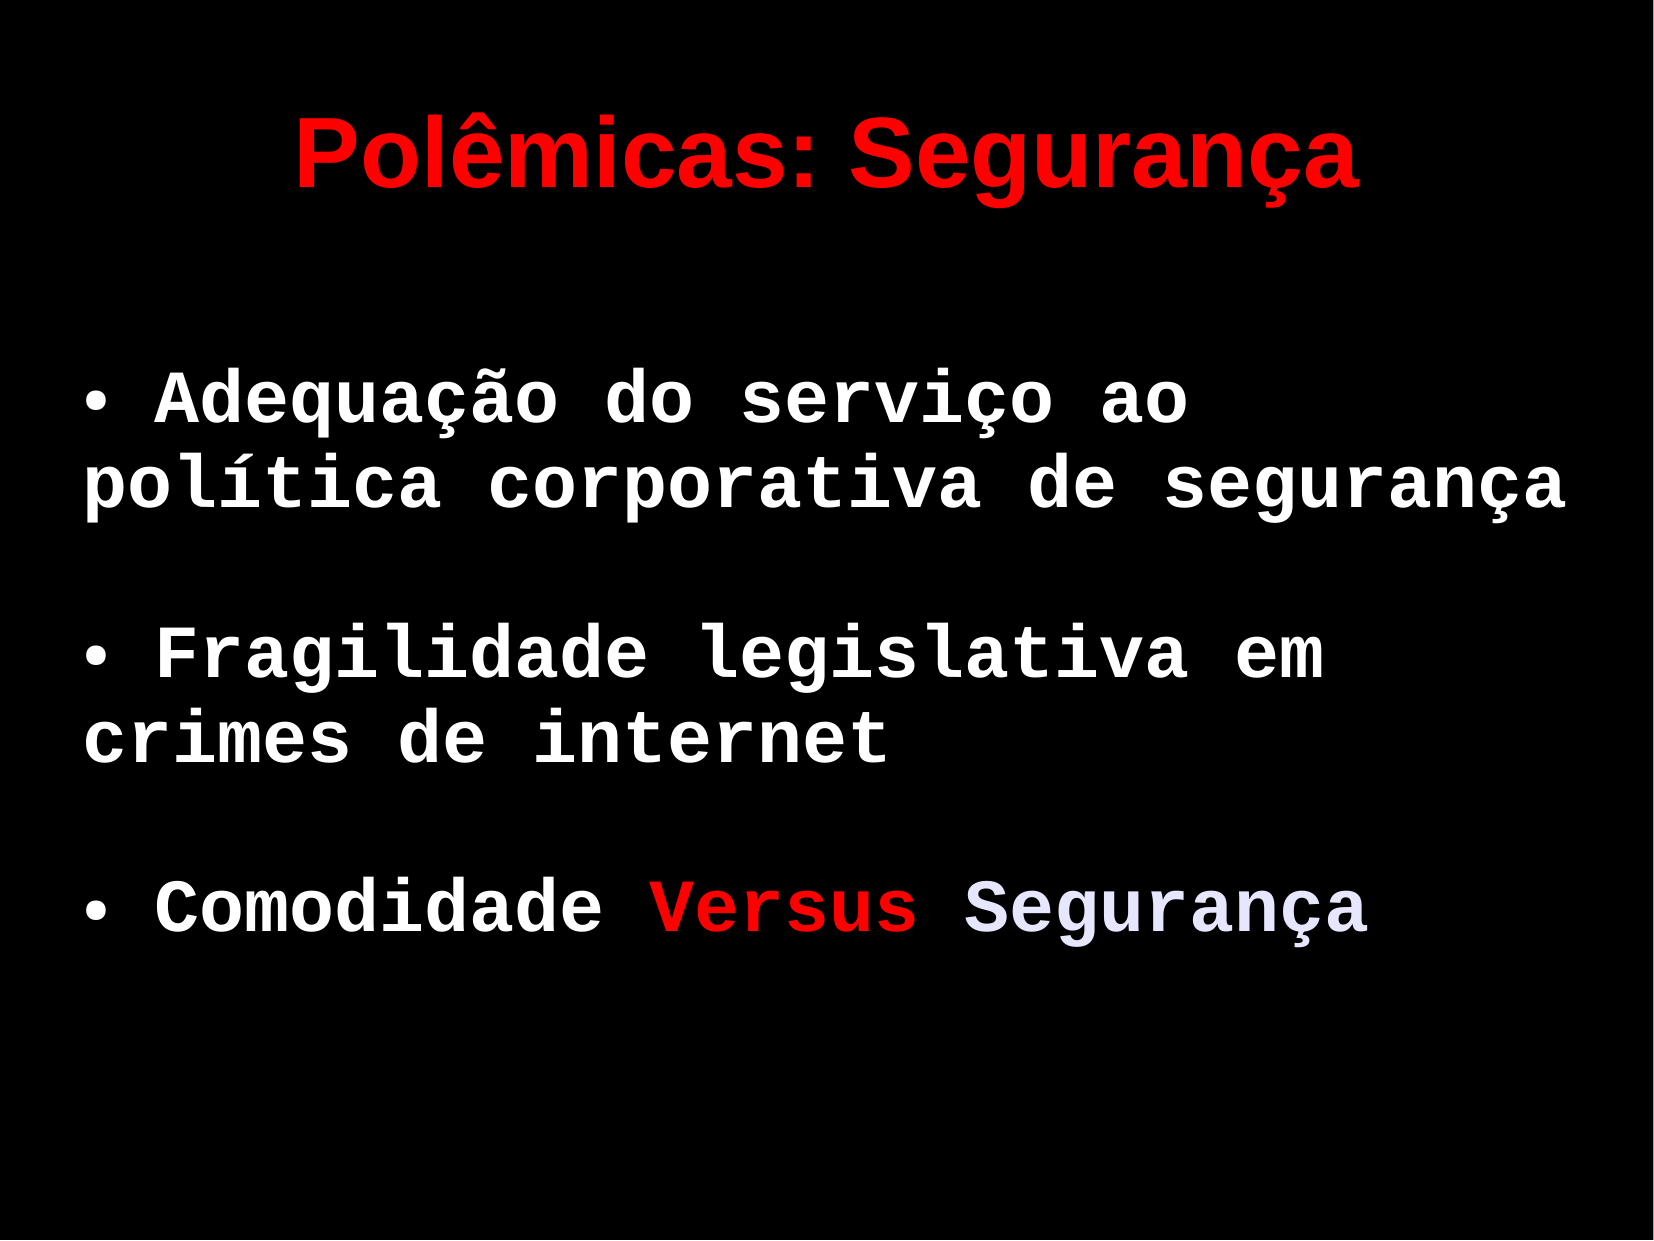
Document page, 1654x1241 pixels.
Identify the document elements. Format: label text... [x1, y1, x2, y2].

subtitle Adequação do serviço ao política corporativa de segurança Fragilidade legislativa em crimes de internet Comodidade Versus Segurança [82, 290, 1571, 1109]
title Polêmicas: Segurança [82, 49, 1571, 257]
